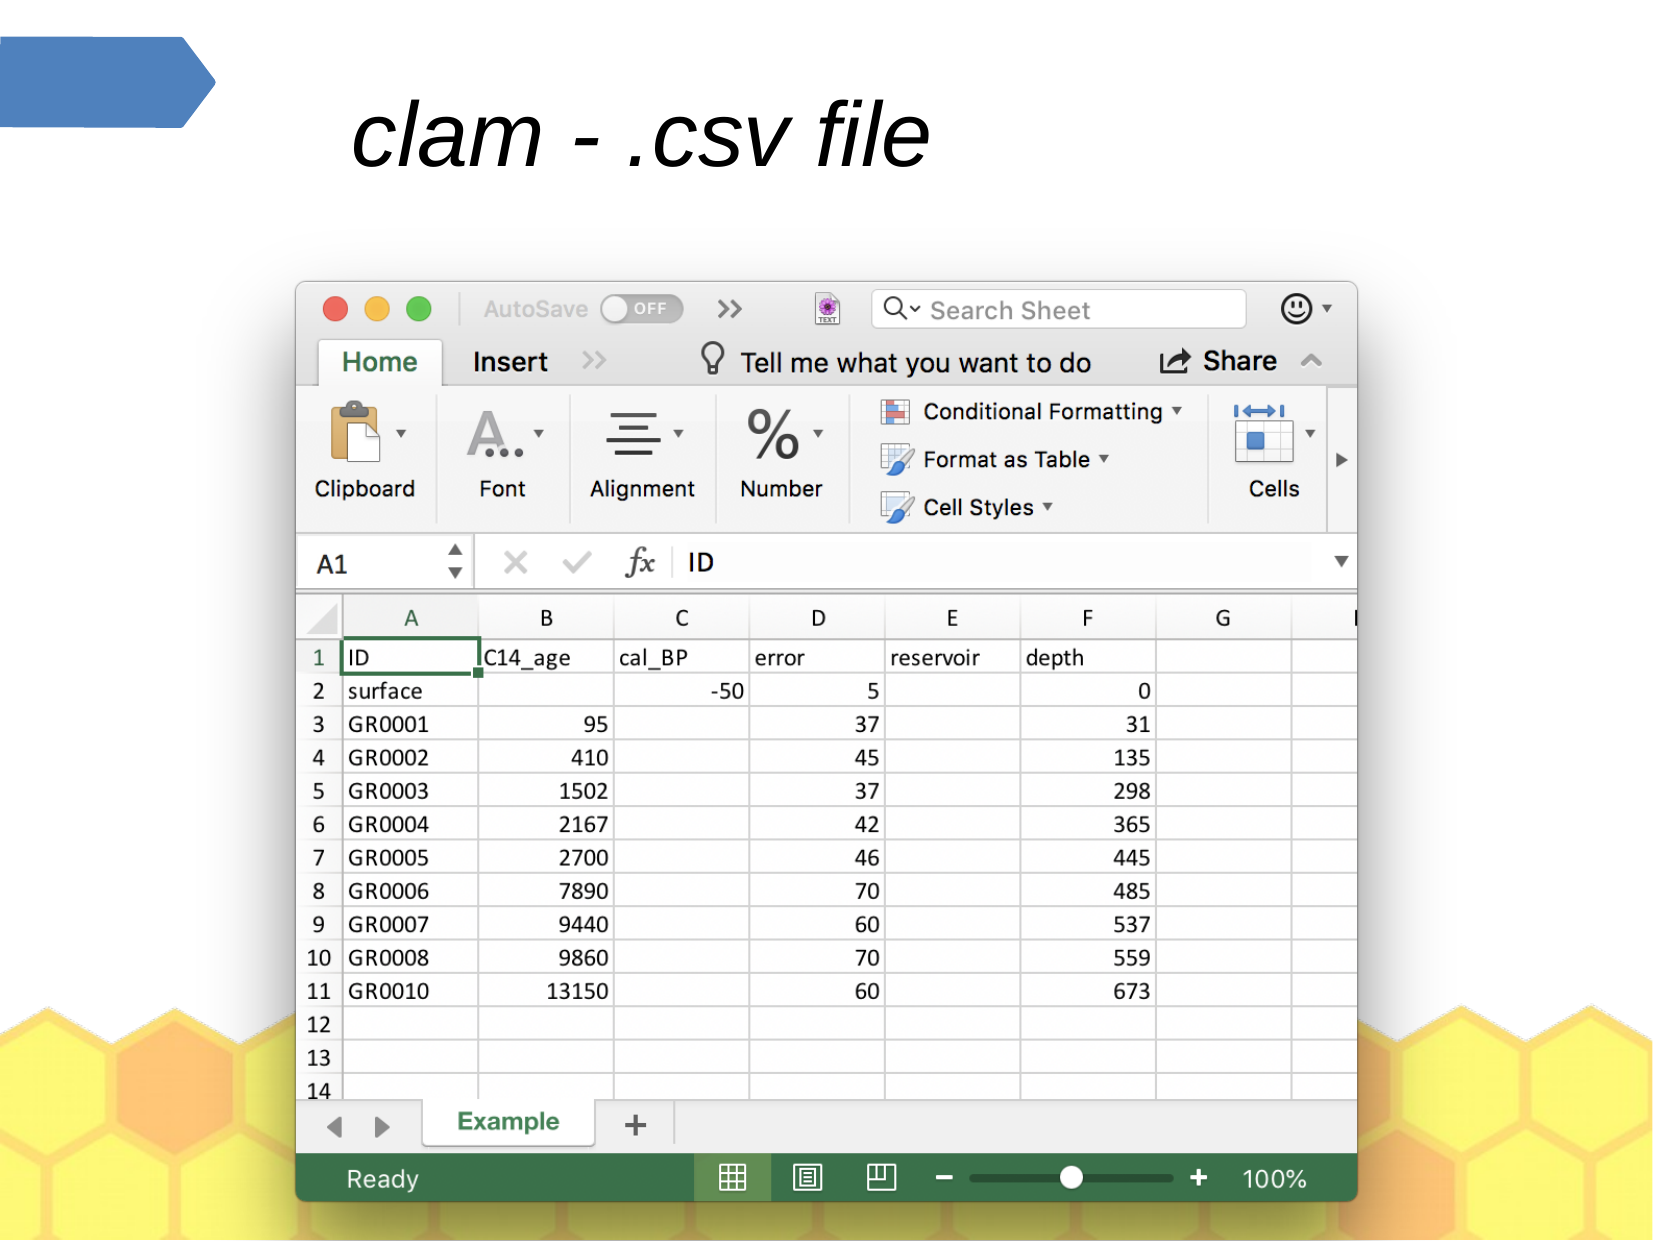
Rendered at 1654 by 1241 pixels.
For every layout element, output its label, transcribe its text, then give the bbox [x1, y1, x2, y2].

picture [0, 215, 1653, 1241]
text_box clam - .csv file [351, 21, 1560, 253]
